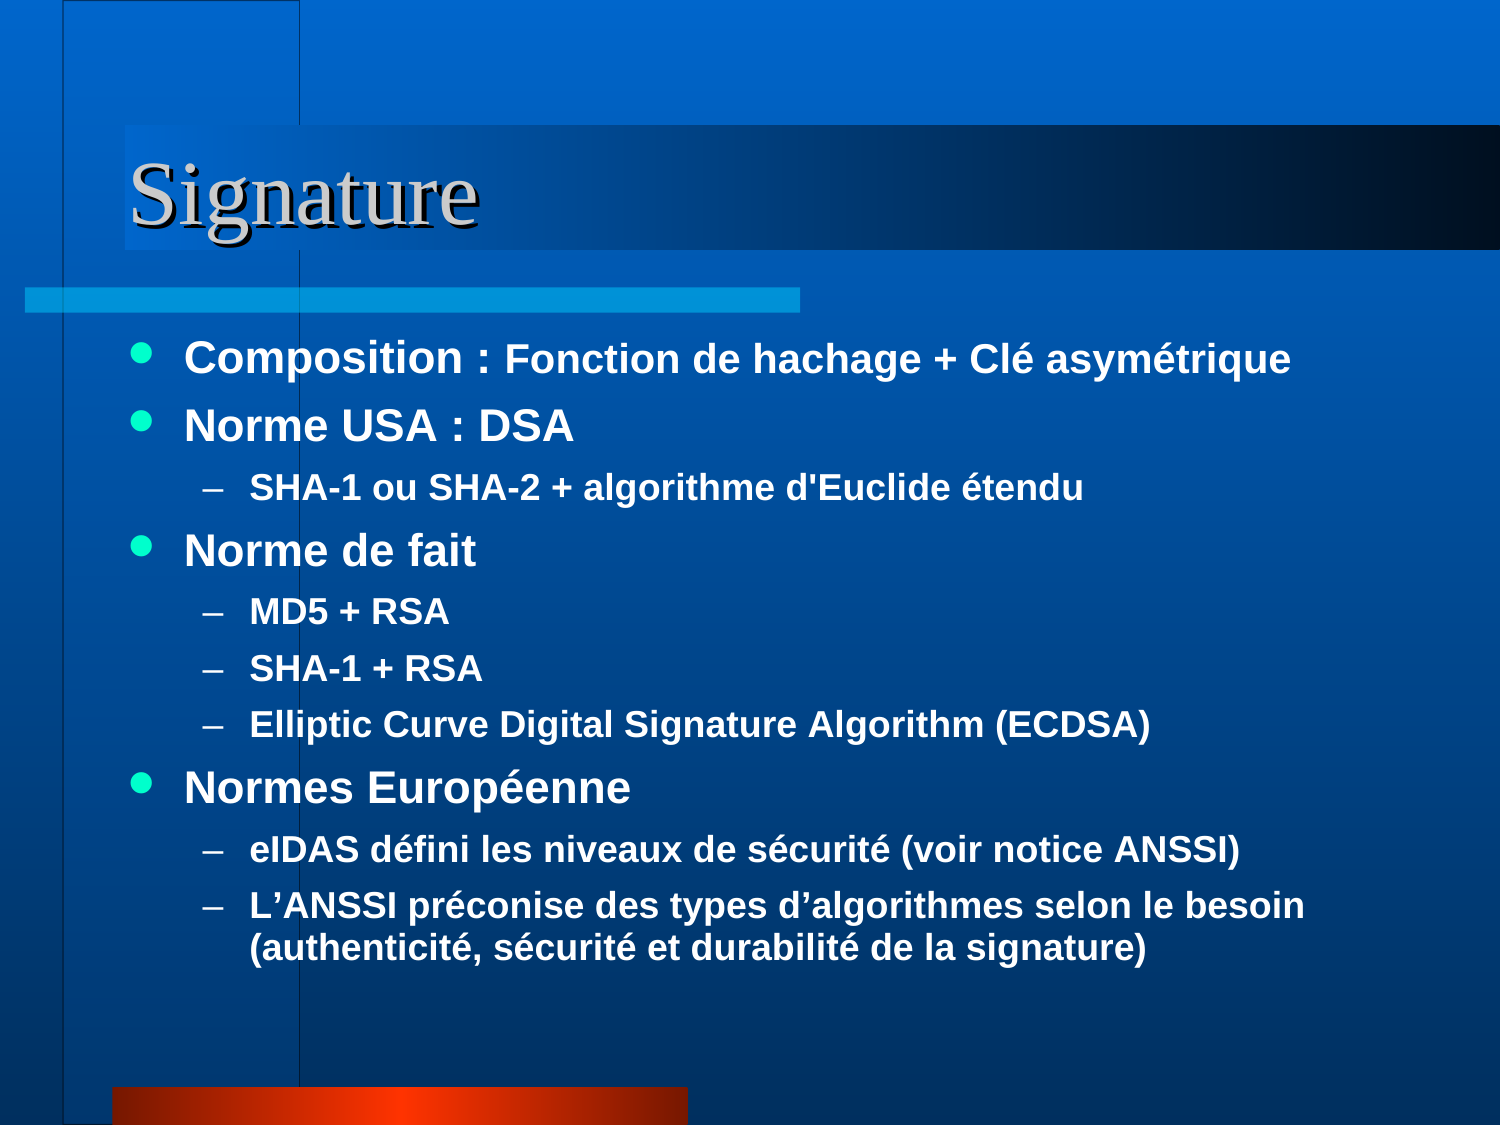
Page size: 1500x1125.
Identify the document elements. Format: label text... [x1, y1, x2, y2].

title Signature [112, 99, 1388, 288]
list Composition : Fonction de hachage + Clé asymétrique Norme USA : DSA SHA-1 ou SHA-2 + algorithme d'Euclide étendu Norme de fait MD5 + RSA SHA-1 + RSA Elliptic Curve Digital Signature Algorithm (ECDSA) Normes Européenne eIDAS défini les niveaux de sécurité (voir notice ANSSI) L’ANSSI préconise des types d’algorithmes selon le besoin (authenticité, sécurité et durabilité de la signature) [112, 324, 1388, 1075]
